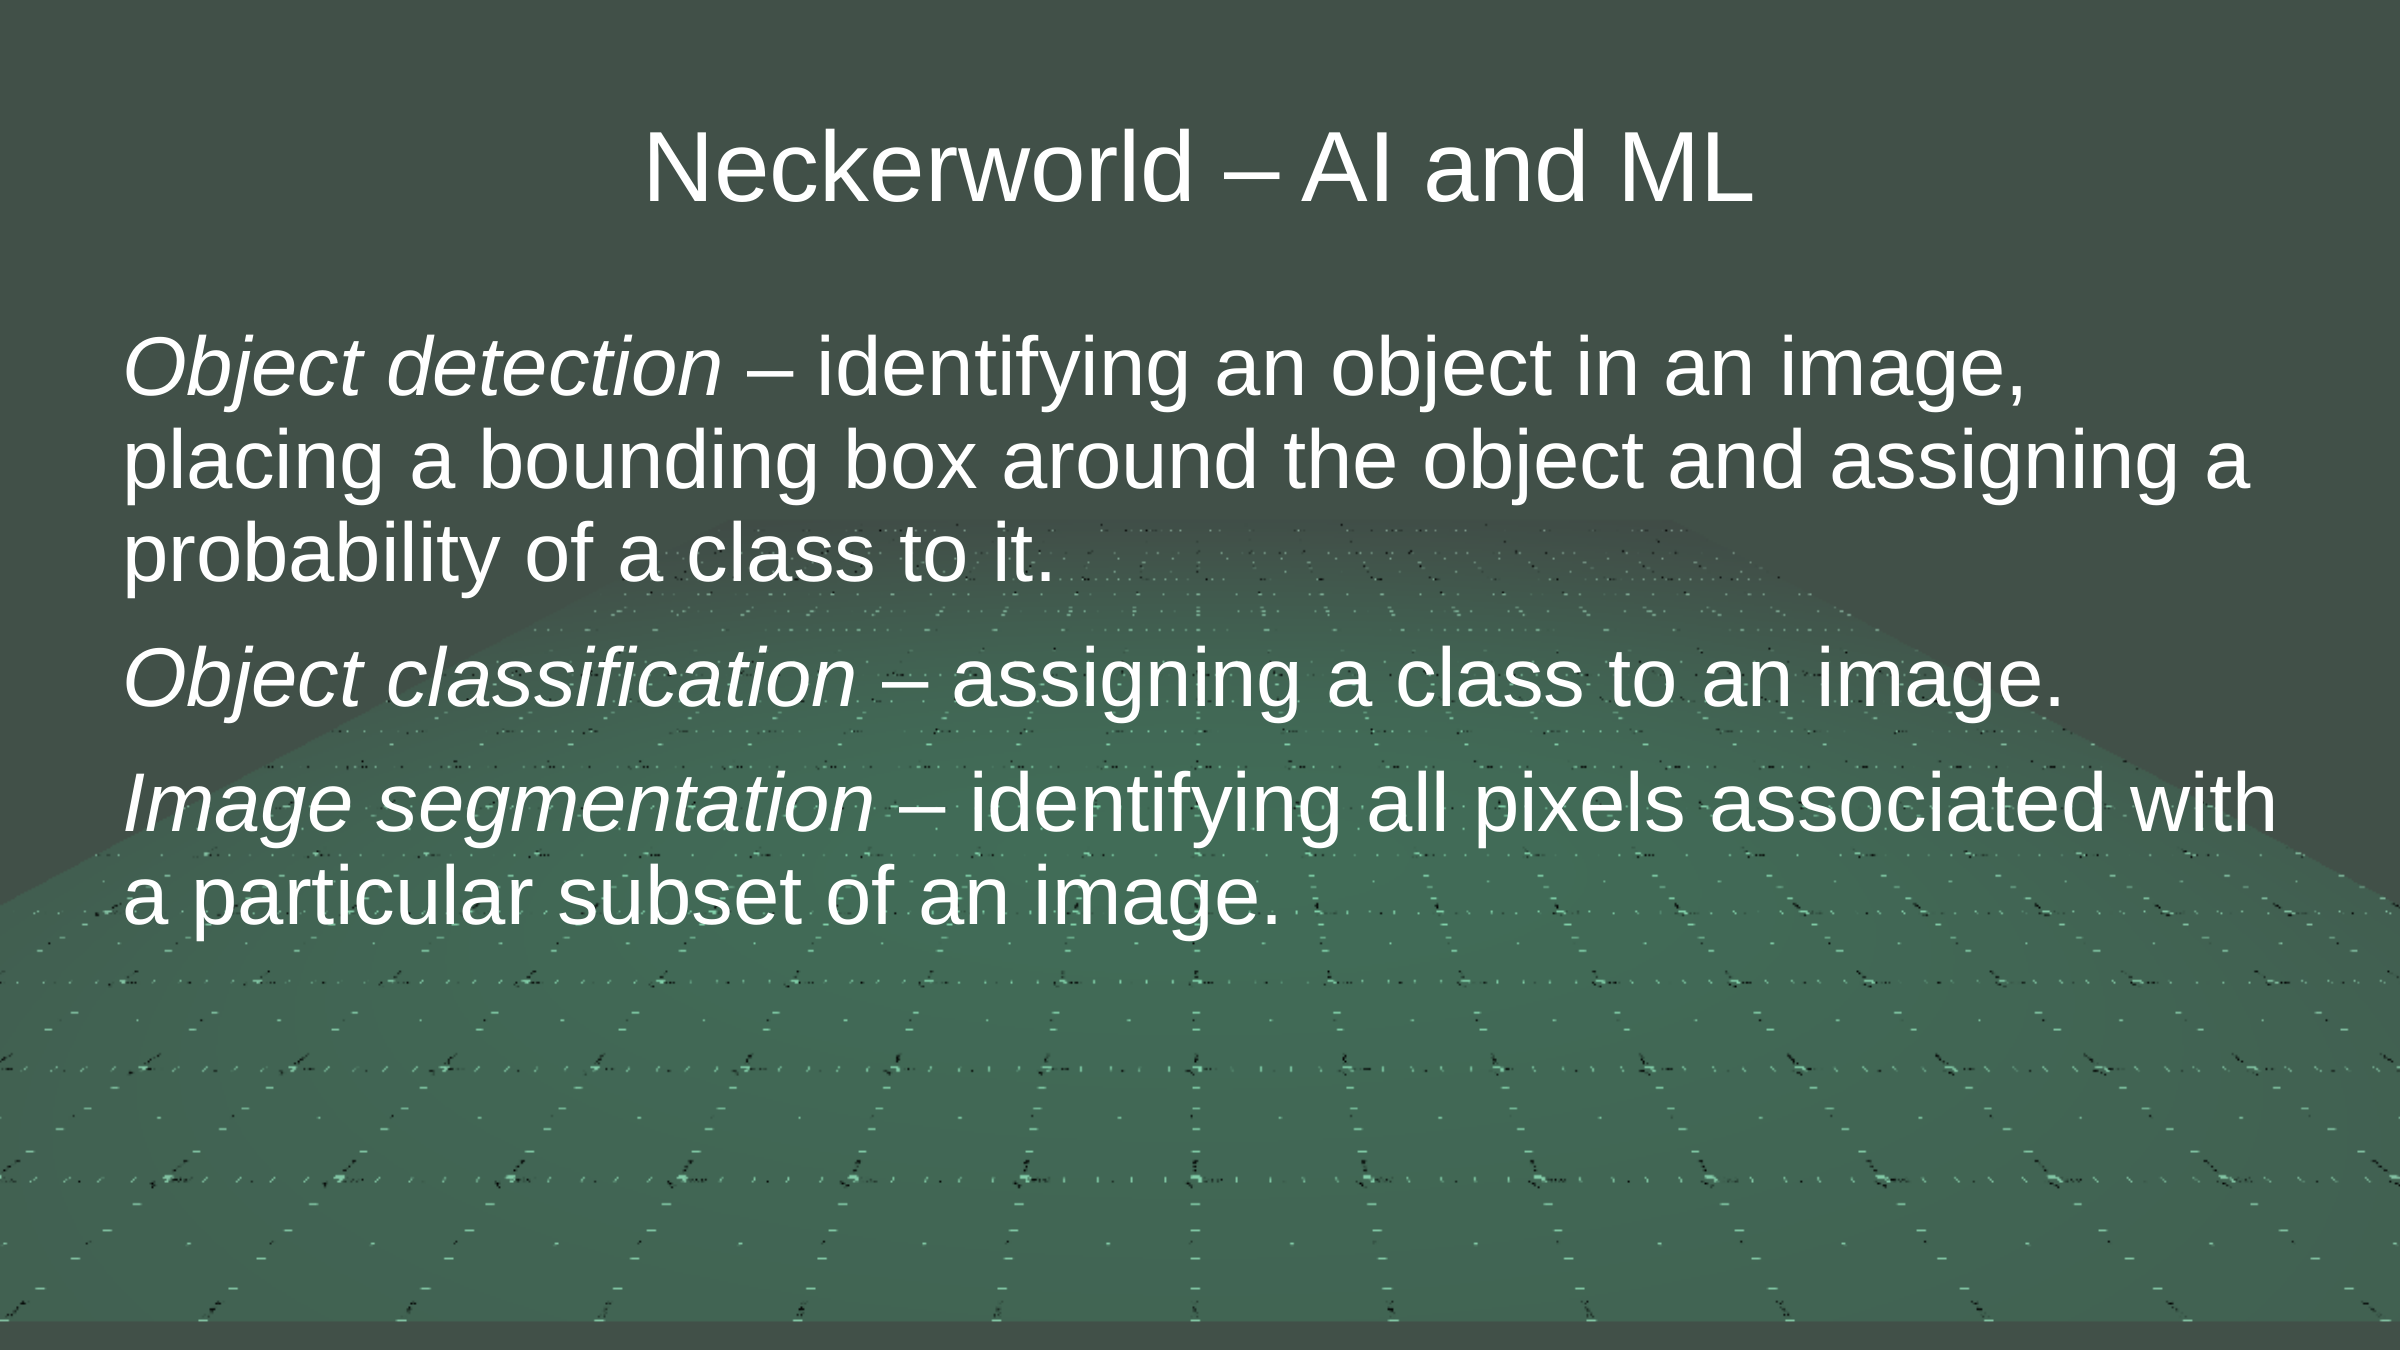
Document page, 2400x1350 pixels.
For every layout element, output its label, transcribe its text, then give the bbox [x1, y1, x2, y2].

title Neckerworld – AI and ML [120, 53, 2280, 280]
list Object detection – identifying an object in an image, placing a bounding box around the object and assigning a probability of a class to it. Object classification – assigning a class to an image. Image segmentation – identifying all pixels associated with a particular subset of an image. [122, 320, 2283, 1212]
picture [0, 0, 2400, 1350]
